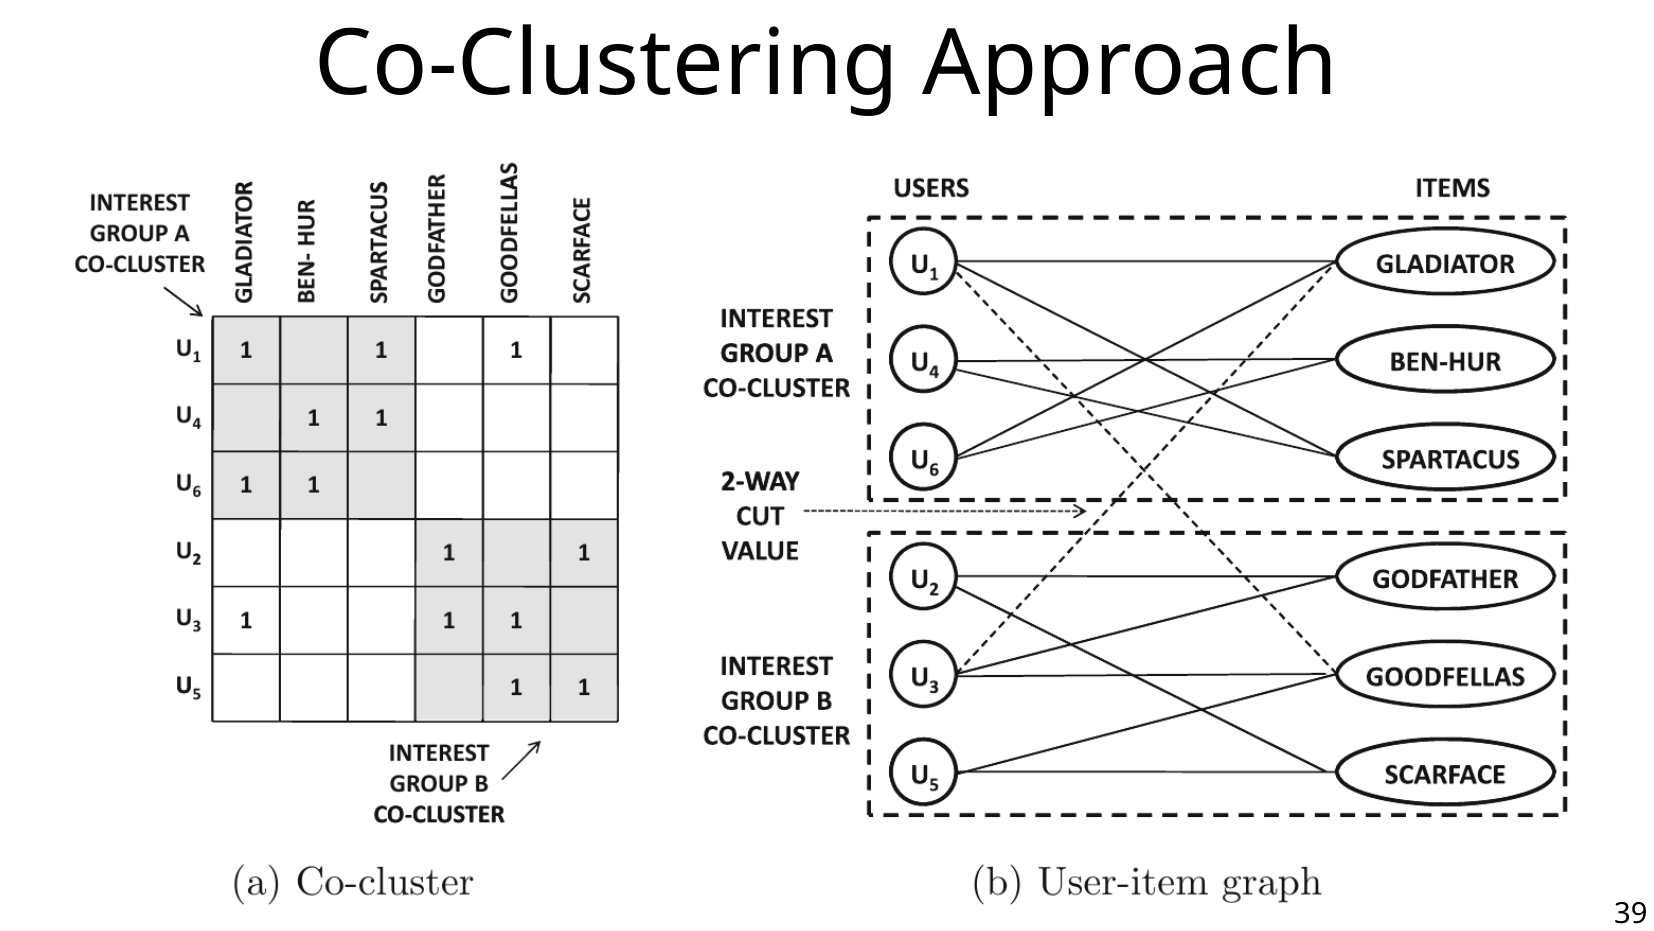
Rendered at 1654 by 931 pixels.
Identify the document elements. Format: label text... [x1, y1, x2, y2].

picture [49, 131, 1603, 921]
title Co-Clustering Approach [82, 1, 1571, 116]
